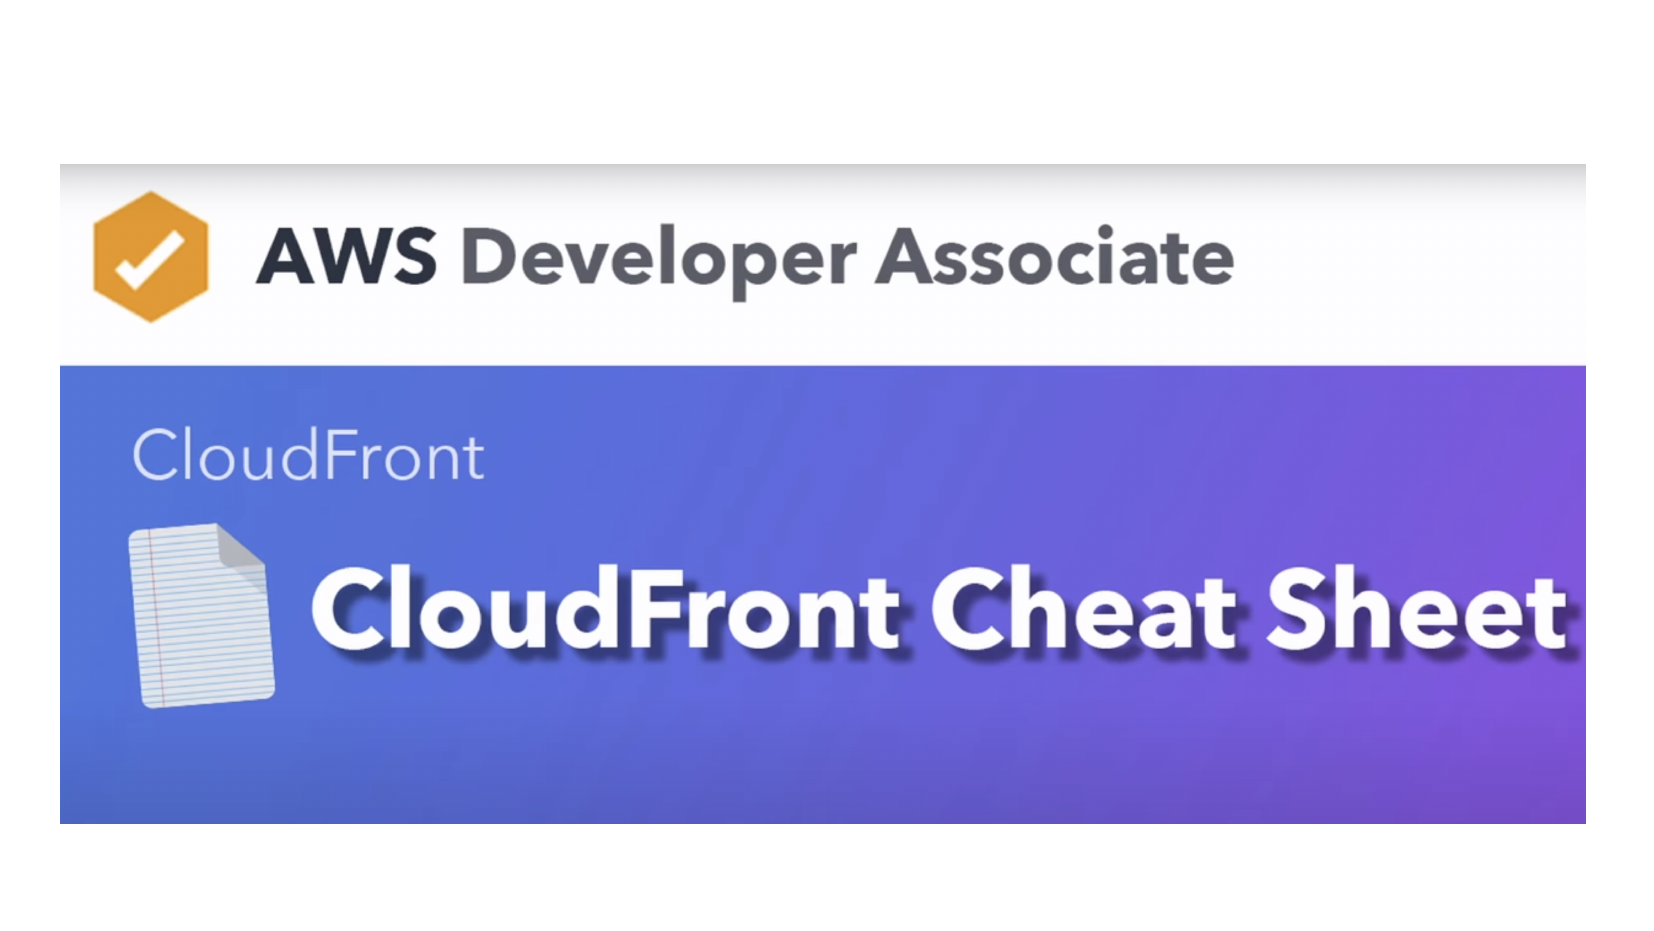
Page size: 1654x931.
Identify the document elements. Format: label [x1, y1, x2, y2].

picture [60, 164, 1586, 824]
